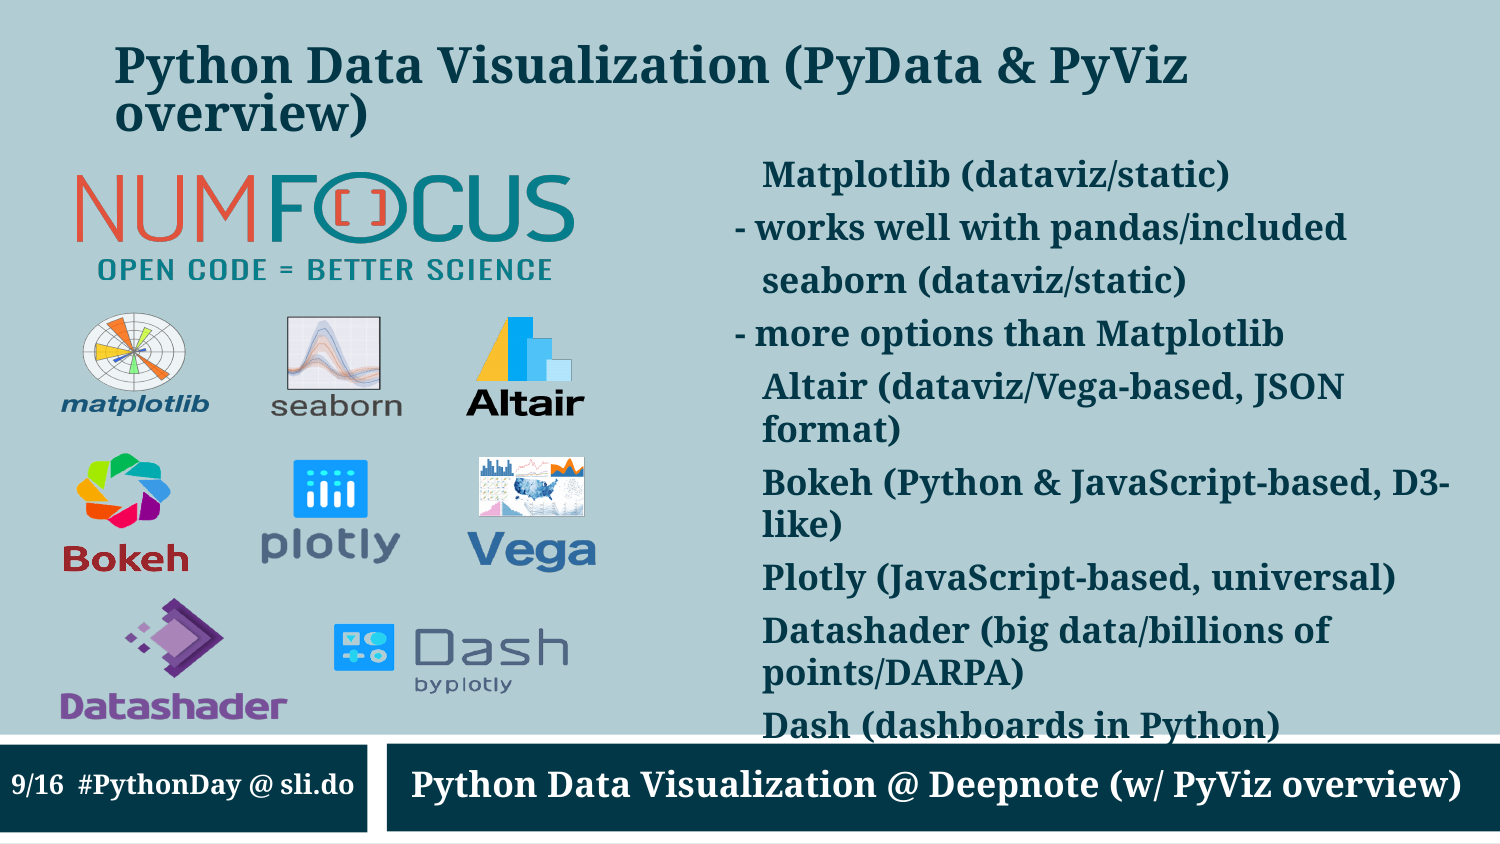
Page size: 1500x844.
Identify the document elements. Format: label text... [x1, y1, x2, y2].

picture [248, 449, 597, 761]
text_box Python Data Visualization (PyData & PyViz overview) [100, 32, 1438, 154]
text_box Python Data Visualization @ Deepnote (w/ PyViz overview) [400, 740, 1500, 826]
picture [59, 596, 289, 721]
text_box 9/16 #PythonDay @ sli.do [0, 761, 391, 835]
text_box Matplotlib (dataviz/static) - works well with pandas/included seaborn (dataviz/static) - more options than Matplotlib Altair (dataviz/Vega-based, JSON format) Bokeh (Python & JavaScript-based, D3-like) Plotly (JavaScript-based, universal) Datashader (big data/billions of points/DARPA) Dash (dashboards in Python) [645, 144, 1475, 721]
picture [270, 315, 402, 417]
picture [59, 449, 192, 574]
picture [59, 312, 210, 417]
picture [464, 315, 586, 417]
picture [65, 159, 586, 293]
